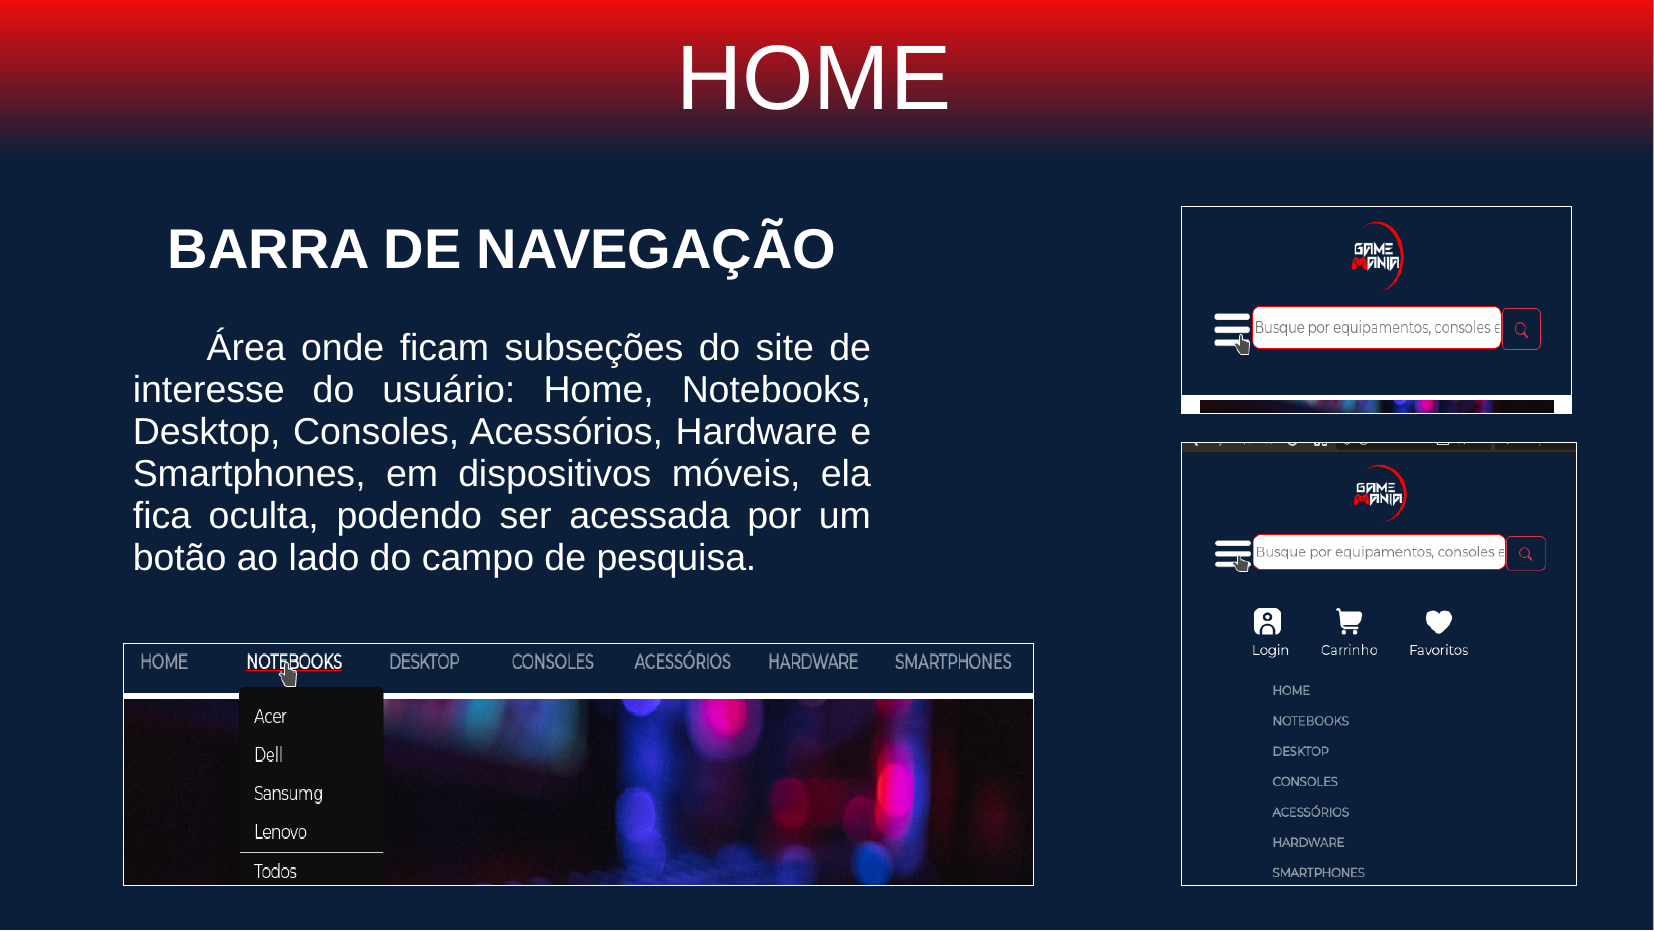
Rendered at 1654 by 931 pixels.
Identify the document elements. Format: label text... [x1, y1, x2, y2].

picture [123, 643, 1034, 886]
list BARRA DE NAVEGAÇÃO [88, 217, 857, 325]
picture [1181, 442, 1577, 886]
title HOME [0, 0, 1654, 156]
text_box Área onde ficam subseções do site de interesse do usuário: Home, Notebooks, Desktop, Consoles, Acessórios, Hardware e Smartphones, em dispositivos móveis, ela fica oculta, podendo ser acessada por um botão ao lado do campo de pesquisa. [118, 318, 886, 586]
picture [1181, 206, 1572, 414]
